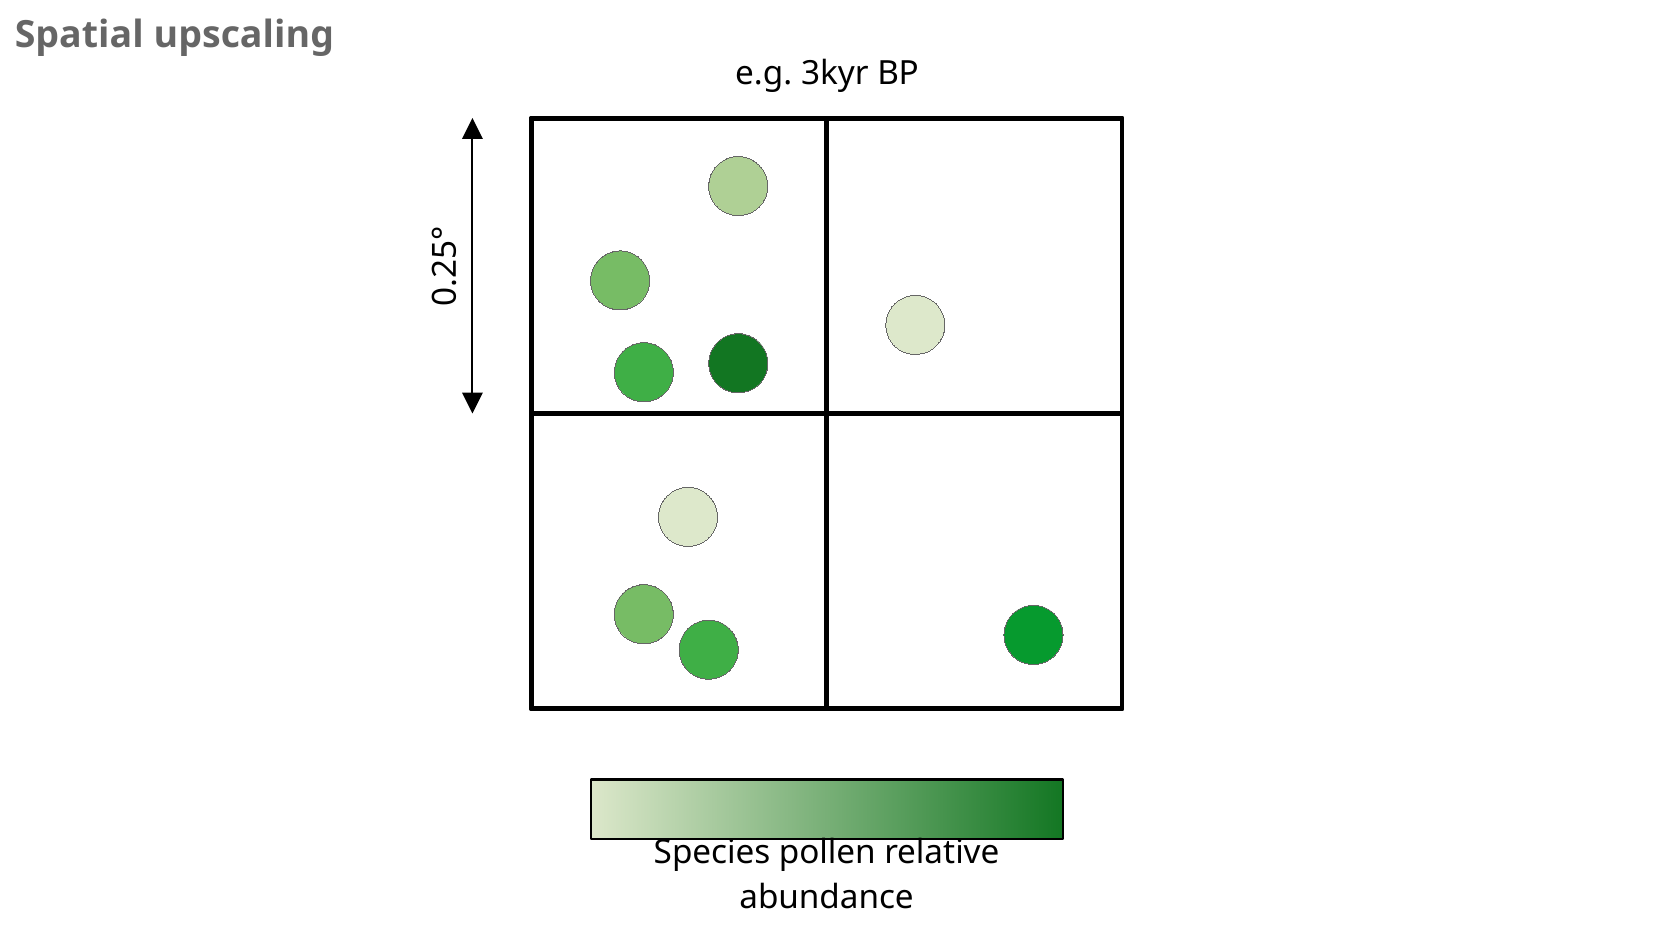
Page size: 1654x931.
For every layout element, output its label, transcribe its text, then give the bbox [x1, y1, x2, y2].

text_box [708, 156, 768, 216]
text_box [590, 250, 650, 310]
text_box [679, 620, 739, 680]
text_box [658, 487, 718, 547]
text_box [1003, 605, 1064, 665]
text_box Species pollen relative abundance [590, 843, 1063, 904]
text_box [614, 584, 674, 644]
text_box 0.25° [412, 148, 473, 385]
text_box Spatial upscaling [0, 0, 1654, 118]
text_box [708, 333, 768, 393]
text_box [885, 295, 945, 355]
text_box [614, 342, 674, 402]
text_box [590, 779, 1063, 839]
